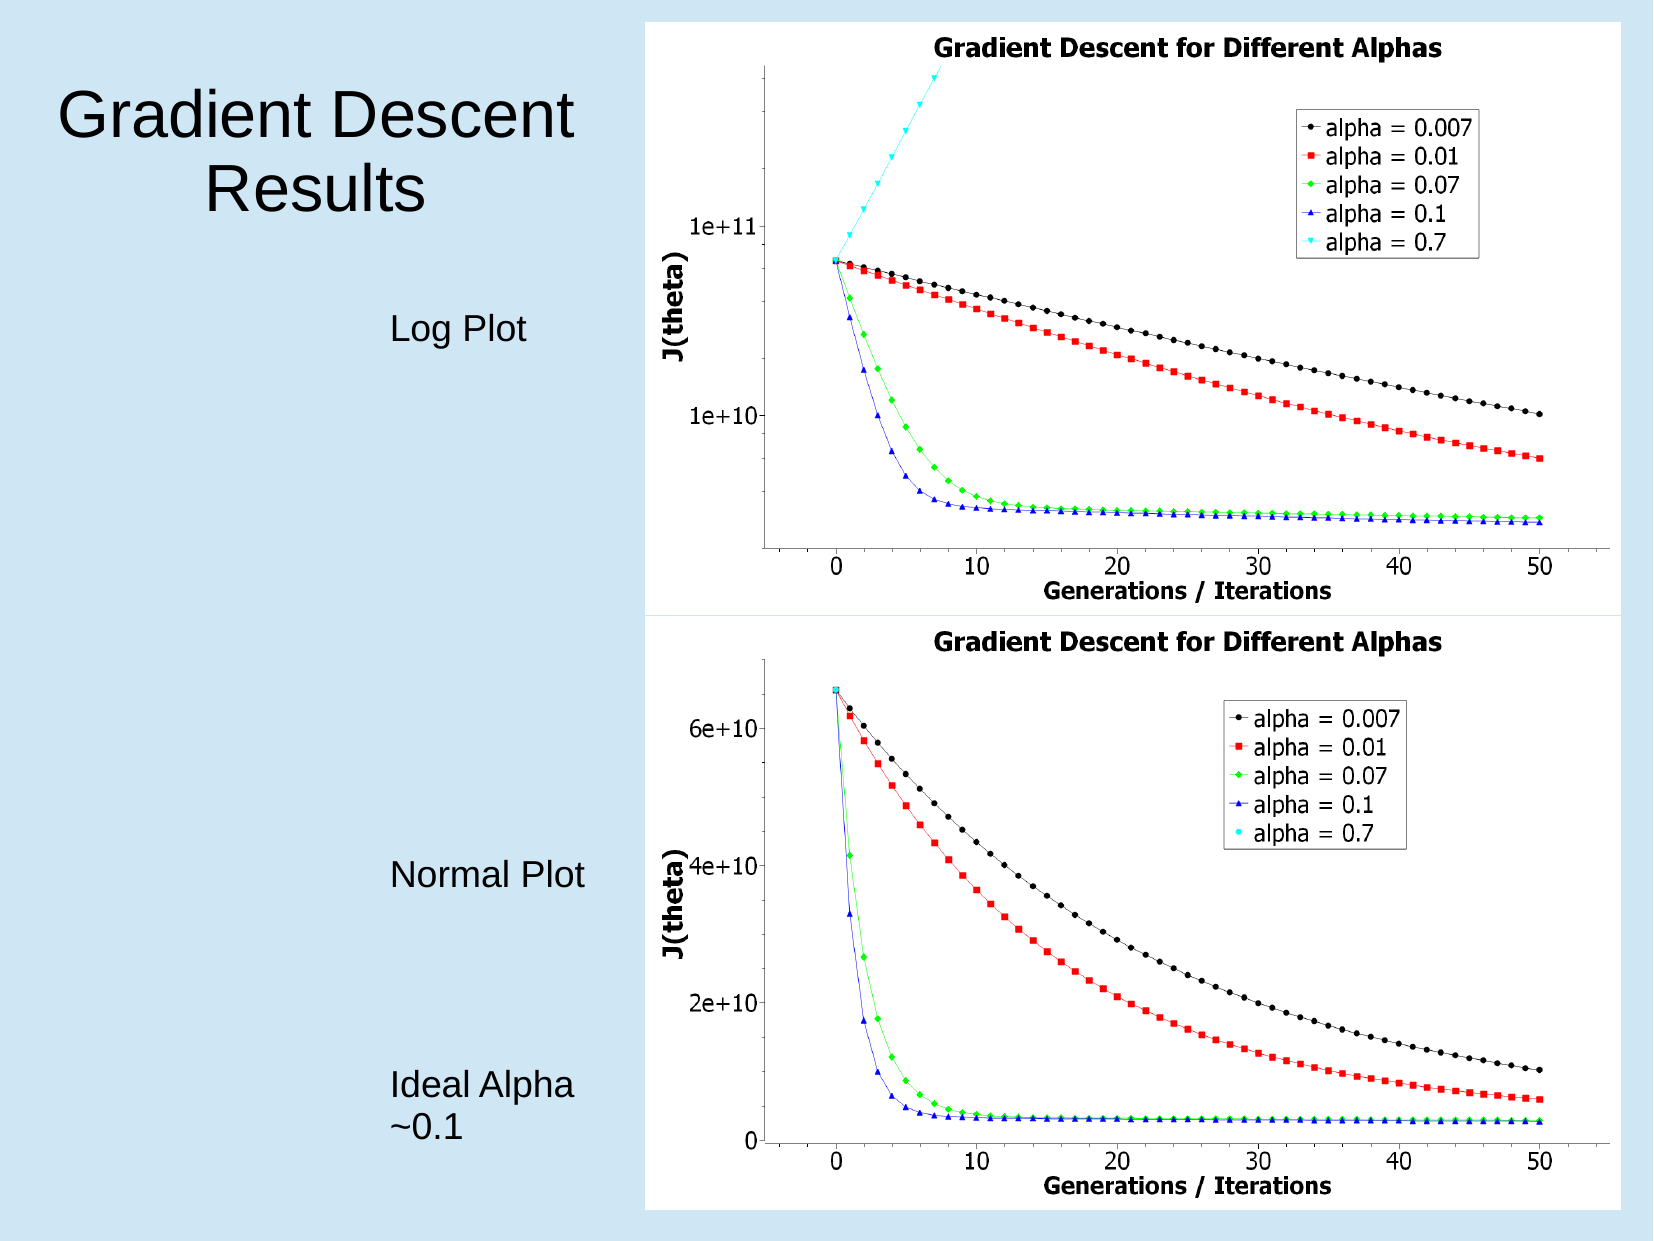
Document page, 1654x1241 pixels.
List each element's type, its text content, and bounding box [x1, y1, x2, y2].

title Gradient Descent Results [30, 76, 603, 227]
picture [645, 22, 1621, 1210]
text_box Log Plot Normal Plot Ideal Alpha ~0.1 [375, 300, 631, 1156]
